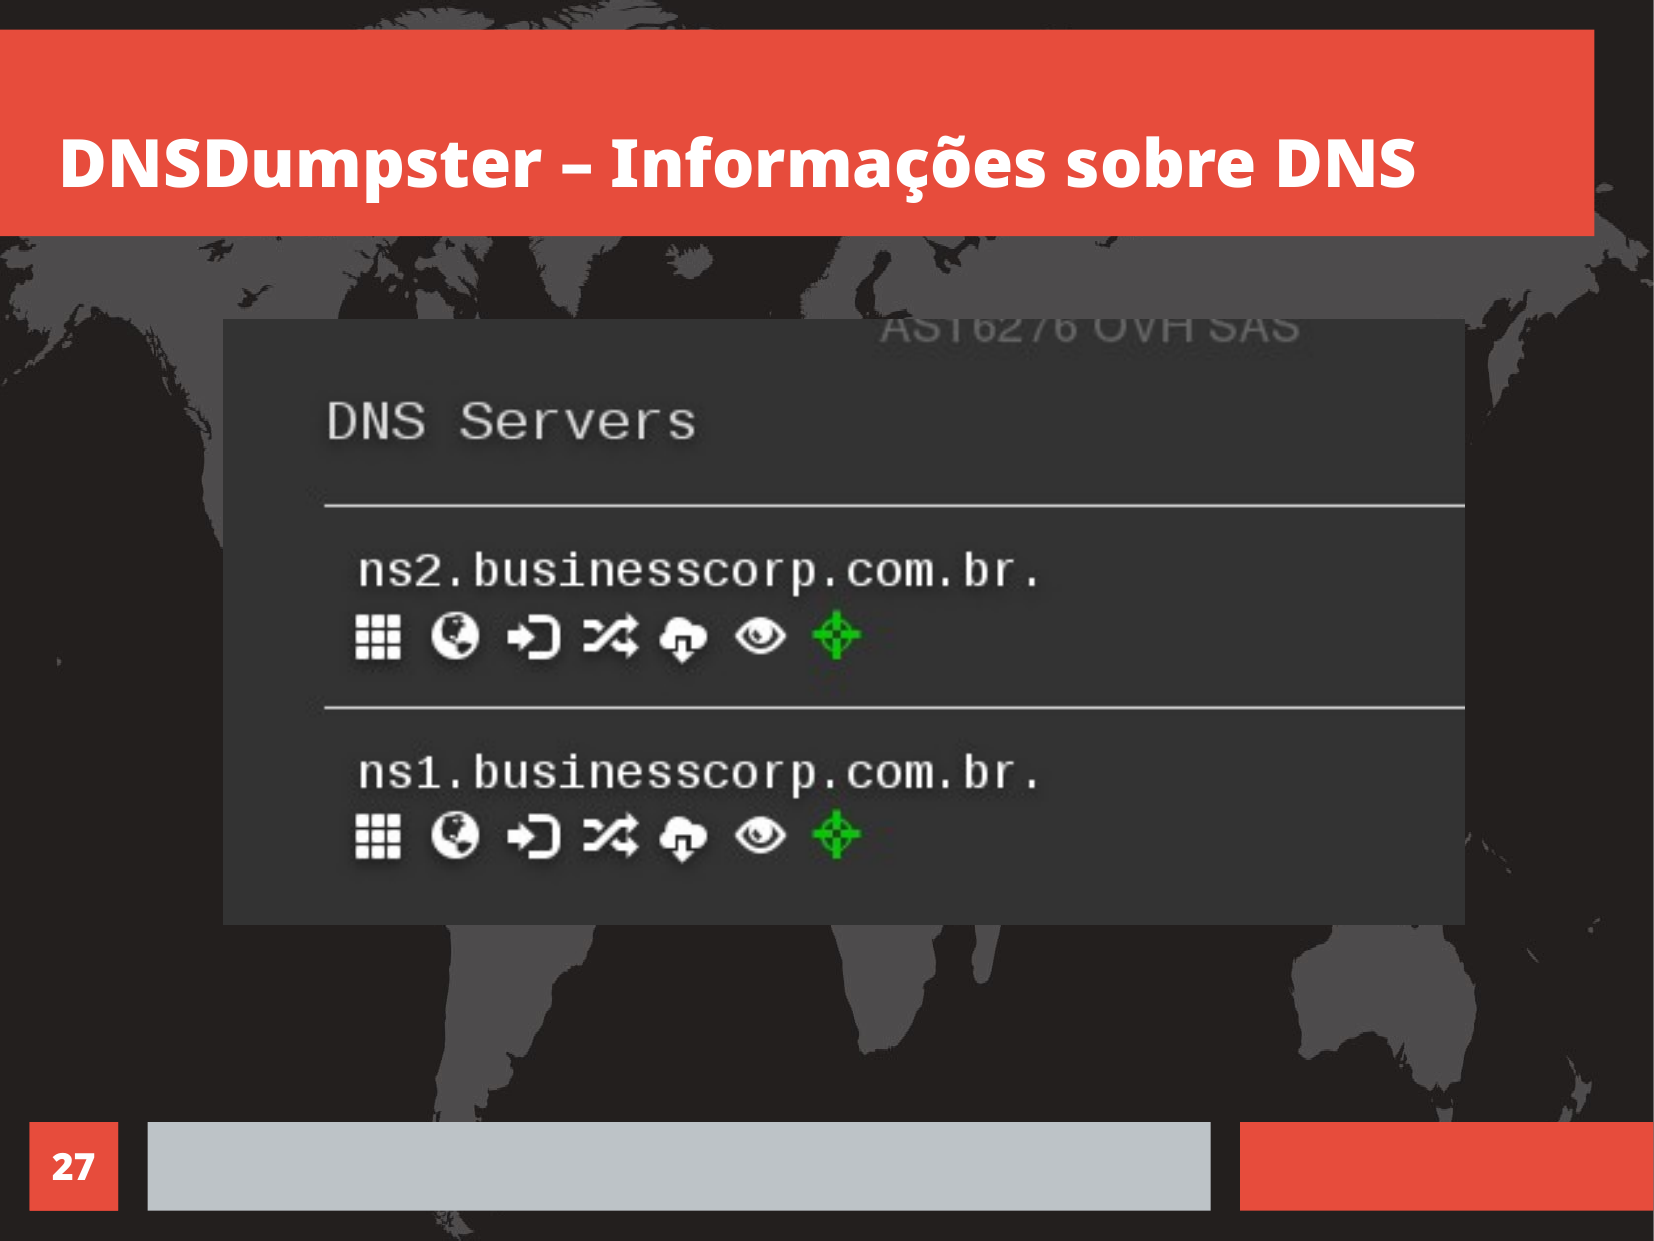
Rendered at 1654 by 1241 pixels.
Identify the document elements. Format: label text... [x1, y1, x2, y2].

title DNSDumpster – Informações sobre DNS [59, 59, 1595, 207]
picture [0, 0, 1654, 1241]
